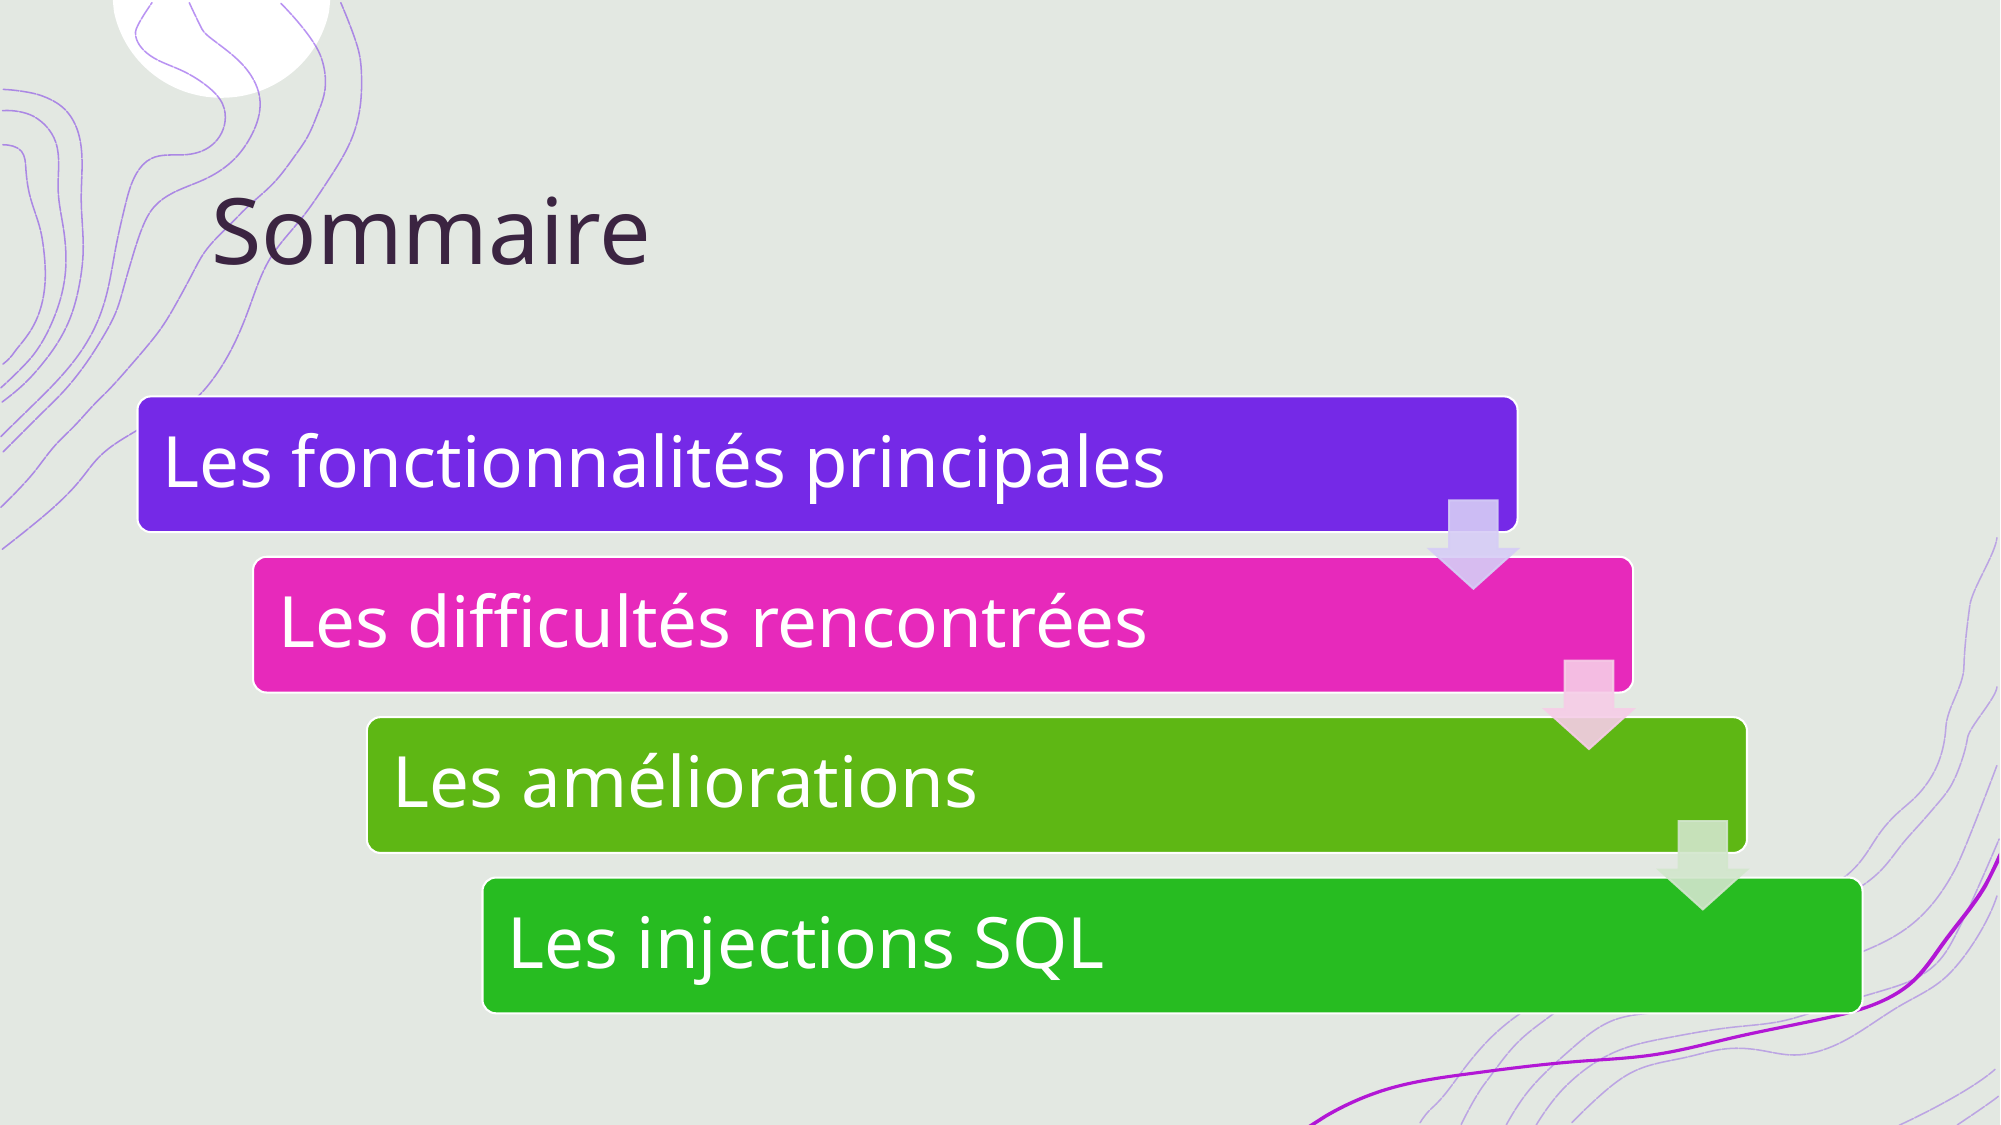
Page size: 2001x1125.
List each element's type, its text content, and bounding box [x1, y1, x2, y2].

text_box Les difficultés rencontrées [253, 556, 1634, 693]
text_box Les améliorations [366, 717, 1747, 853]
text_box [0, 155, 196, 506]
text_box [0, 0, 2000, 1125]
text_box Les injections SQL [482, 877, 1863, 1014]
title Sommaire [196, 91, 1836, 365]
text_box Les fonctionnalités principales [137, 396, 1518, 533]
